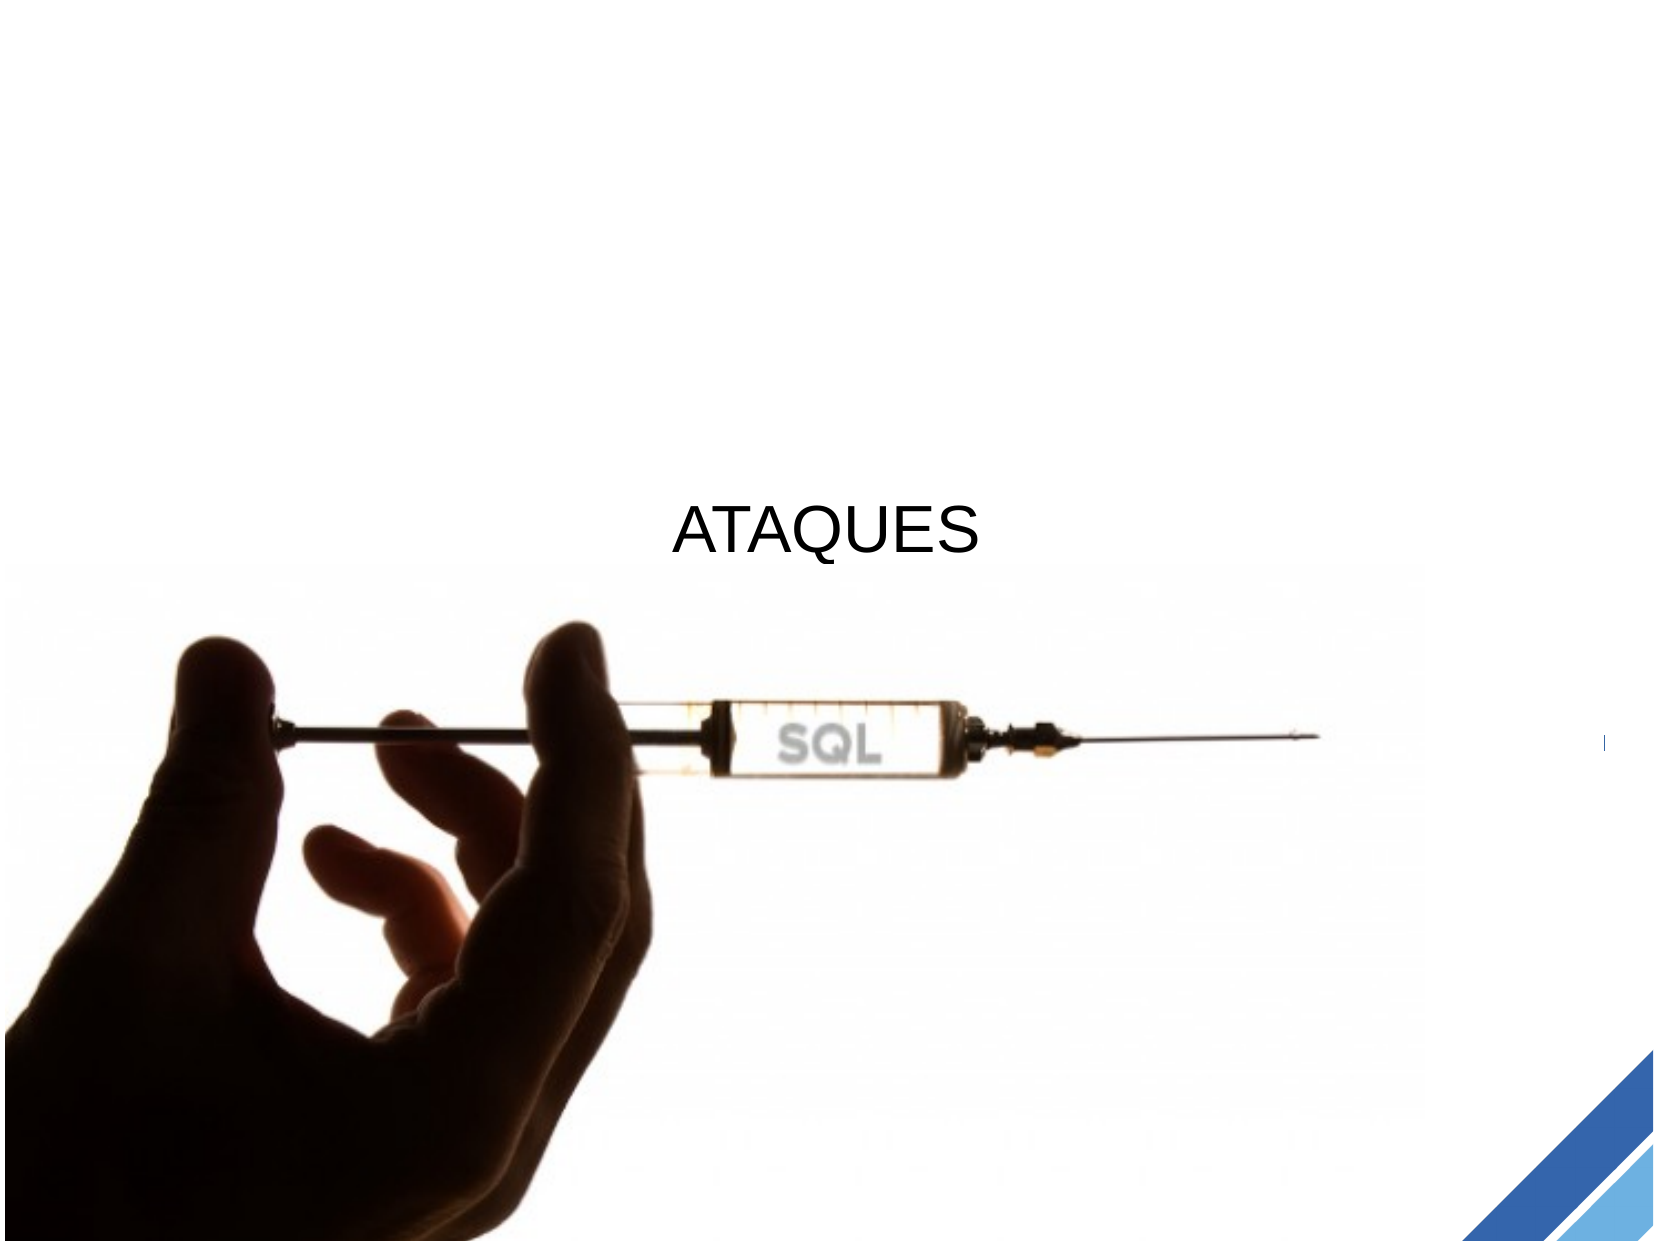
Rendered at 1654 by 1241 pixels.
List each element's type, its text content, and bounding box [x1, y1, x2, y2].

picture [5, 564, 1426, 1241]
subtitle ATAQUES [82, 49, 1571, 1010]
picture [1457, 1049, 1654, 1241]
